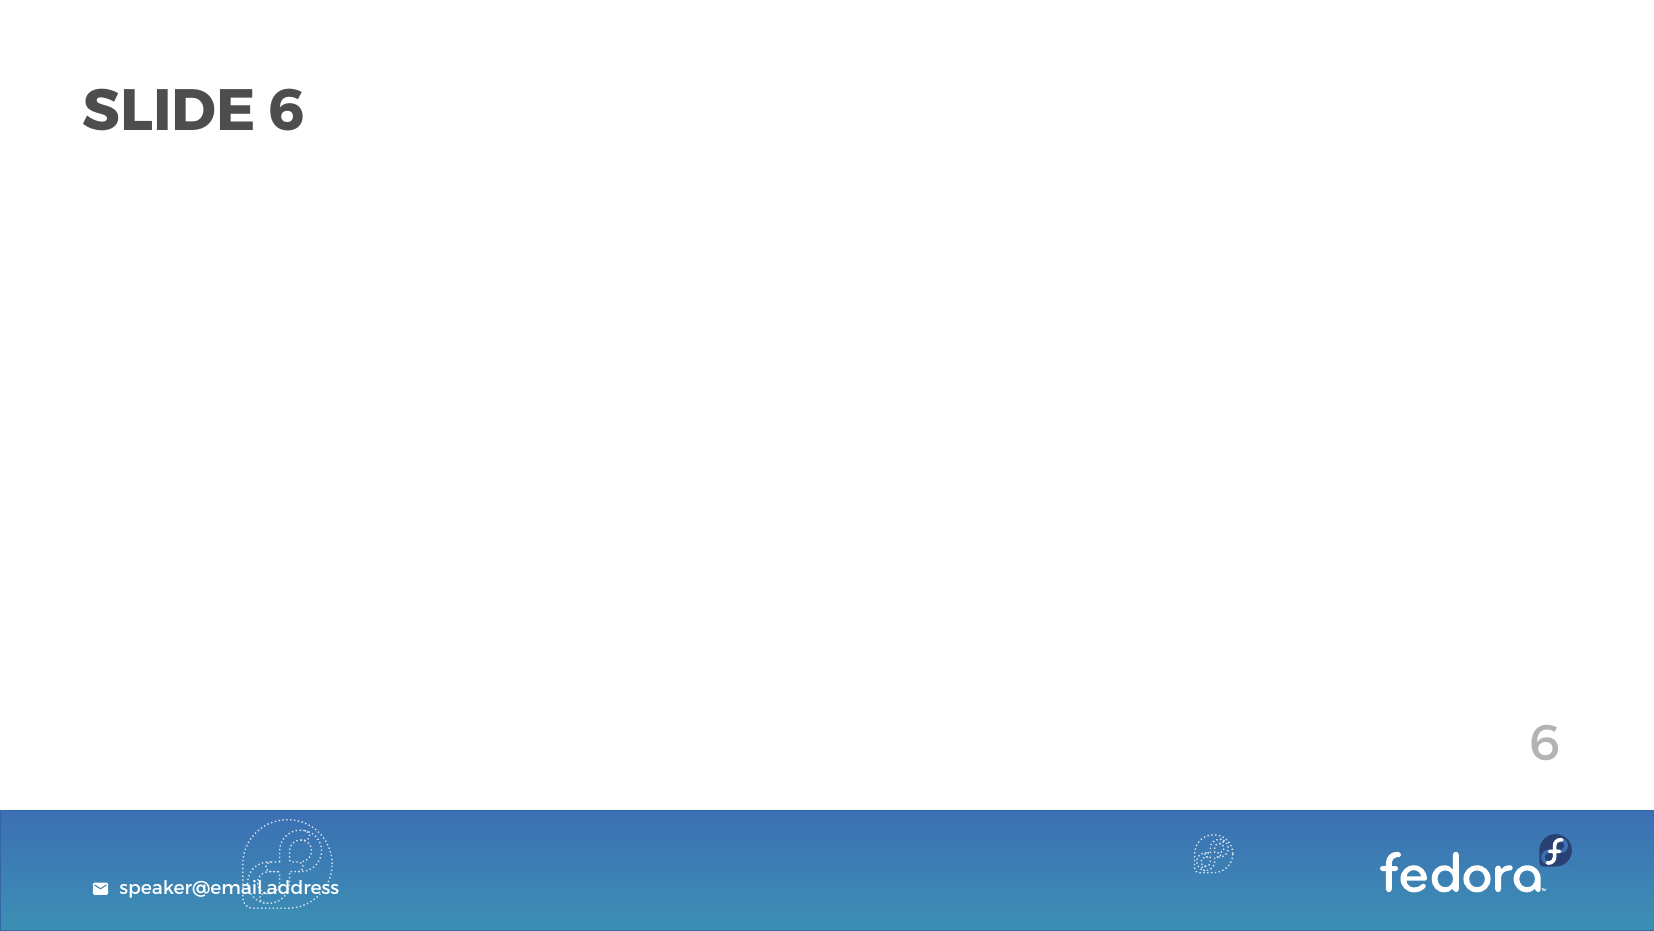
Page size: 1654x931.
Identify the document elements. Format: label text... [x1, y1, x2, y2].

title <slide-name> [82, 37, 1571, 193]
